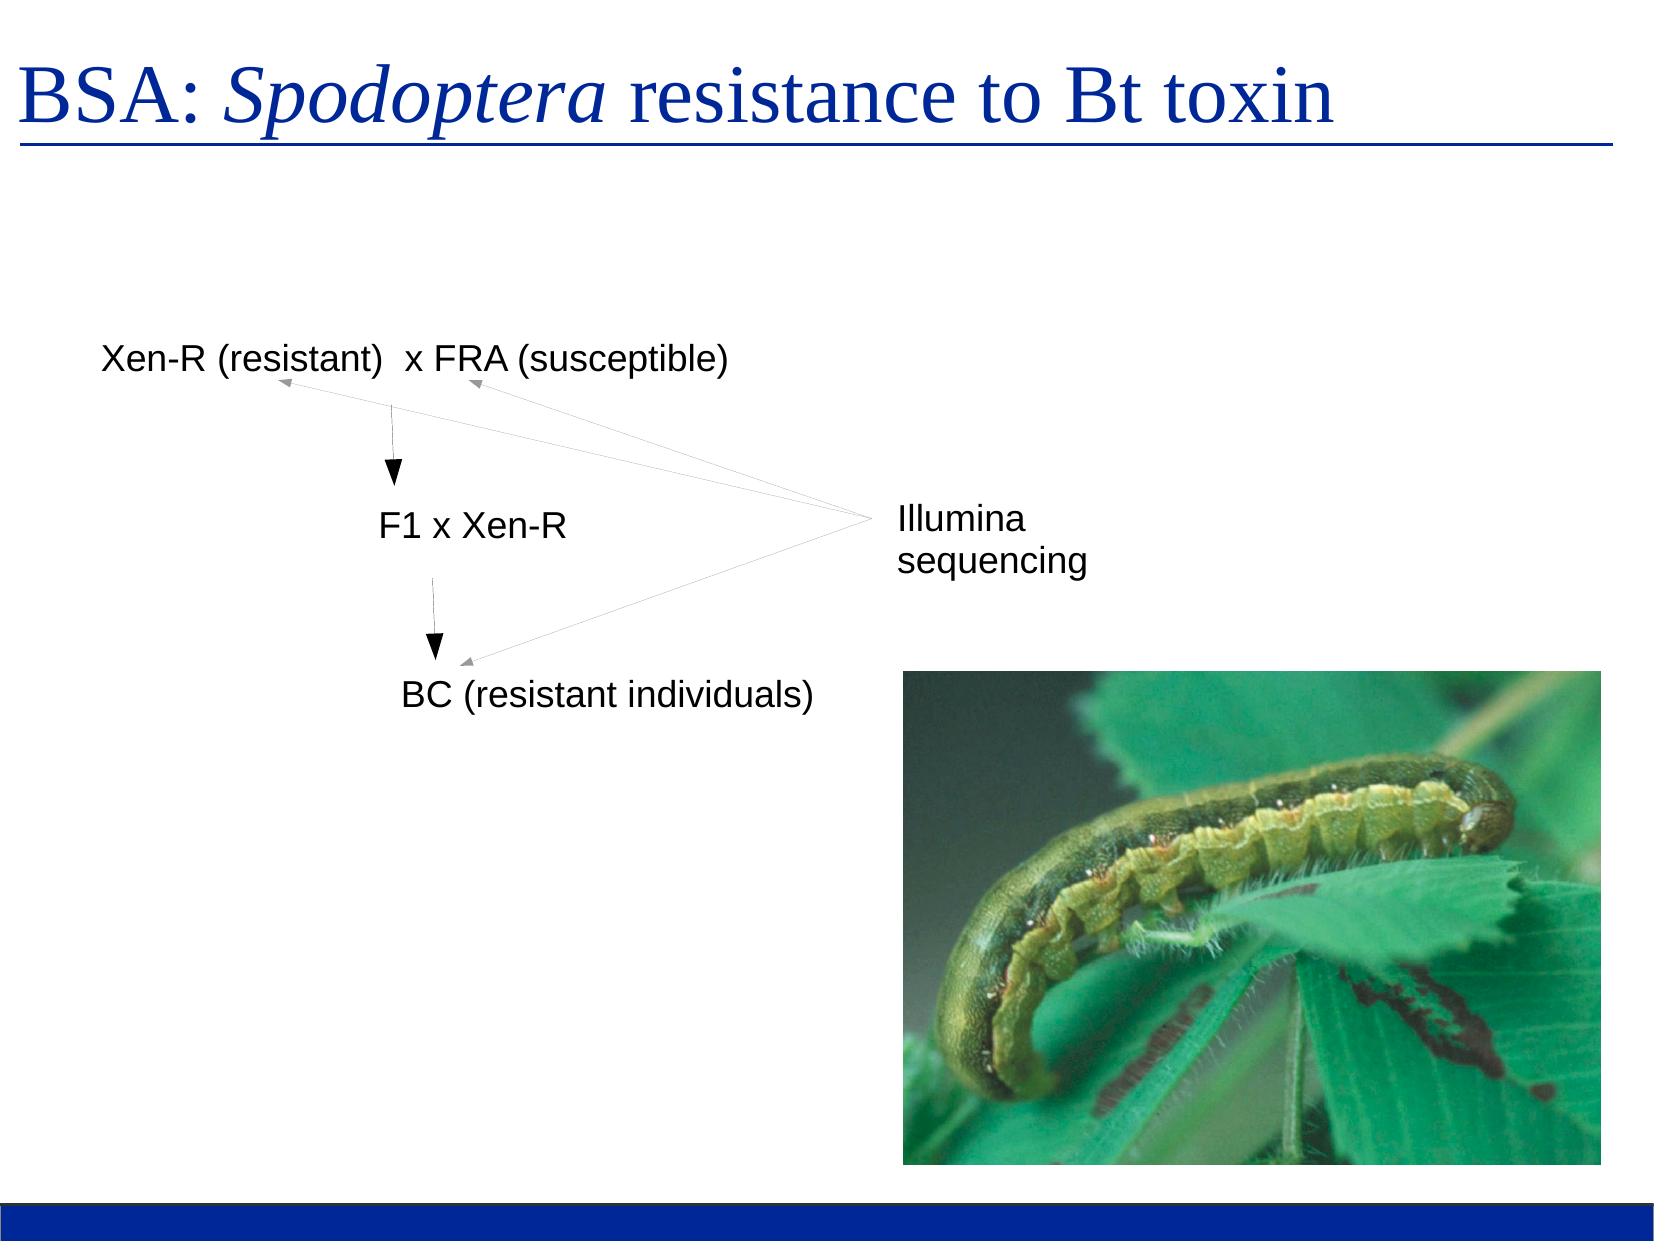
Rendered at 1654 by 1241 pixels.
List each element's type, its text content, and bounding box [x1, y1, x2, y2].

text_box Xen-R (resistant) x FRA (susceptible) F1 x Xen-R BC (resistant individuals) [86, 329, 850, 849]
title BSA: Spodoptera resistance to Bt toxin [17, 0, 1589, 198]
text_box Illumina sequencing [882, 490, 1222, 590]
picture [903, 671, 1601, 1165]
